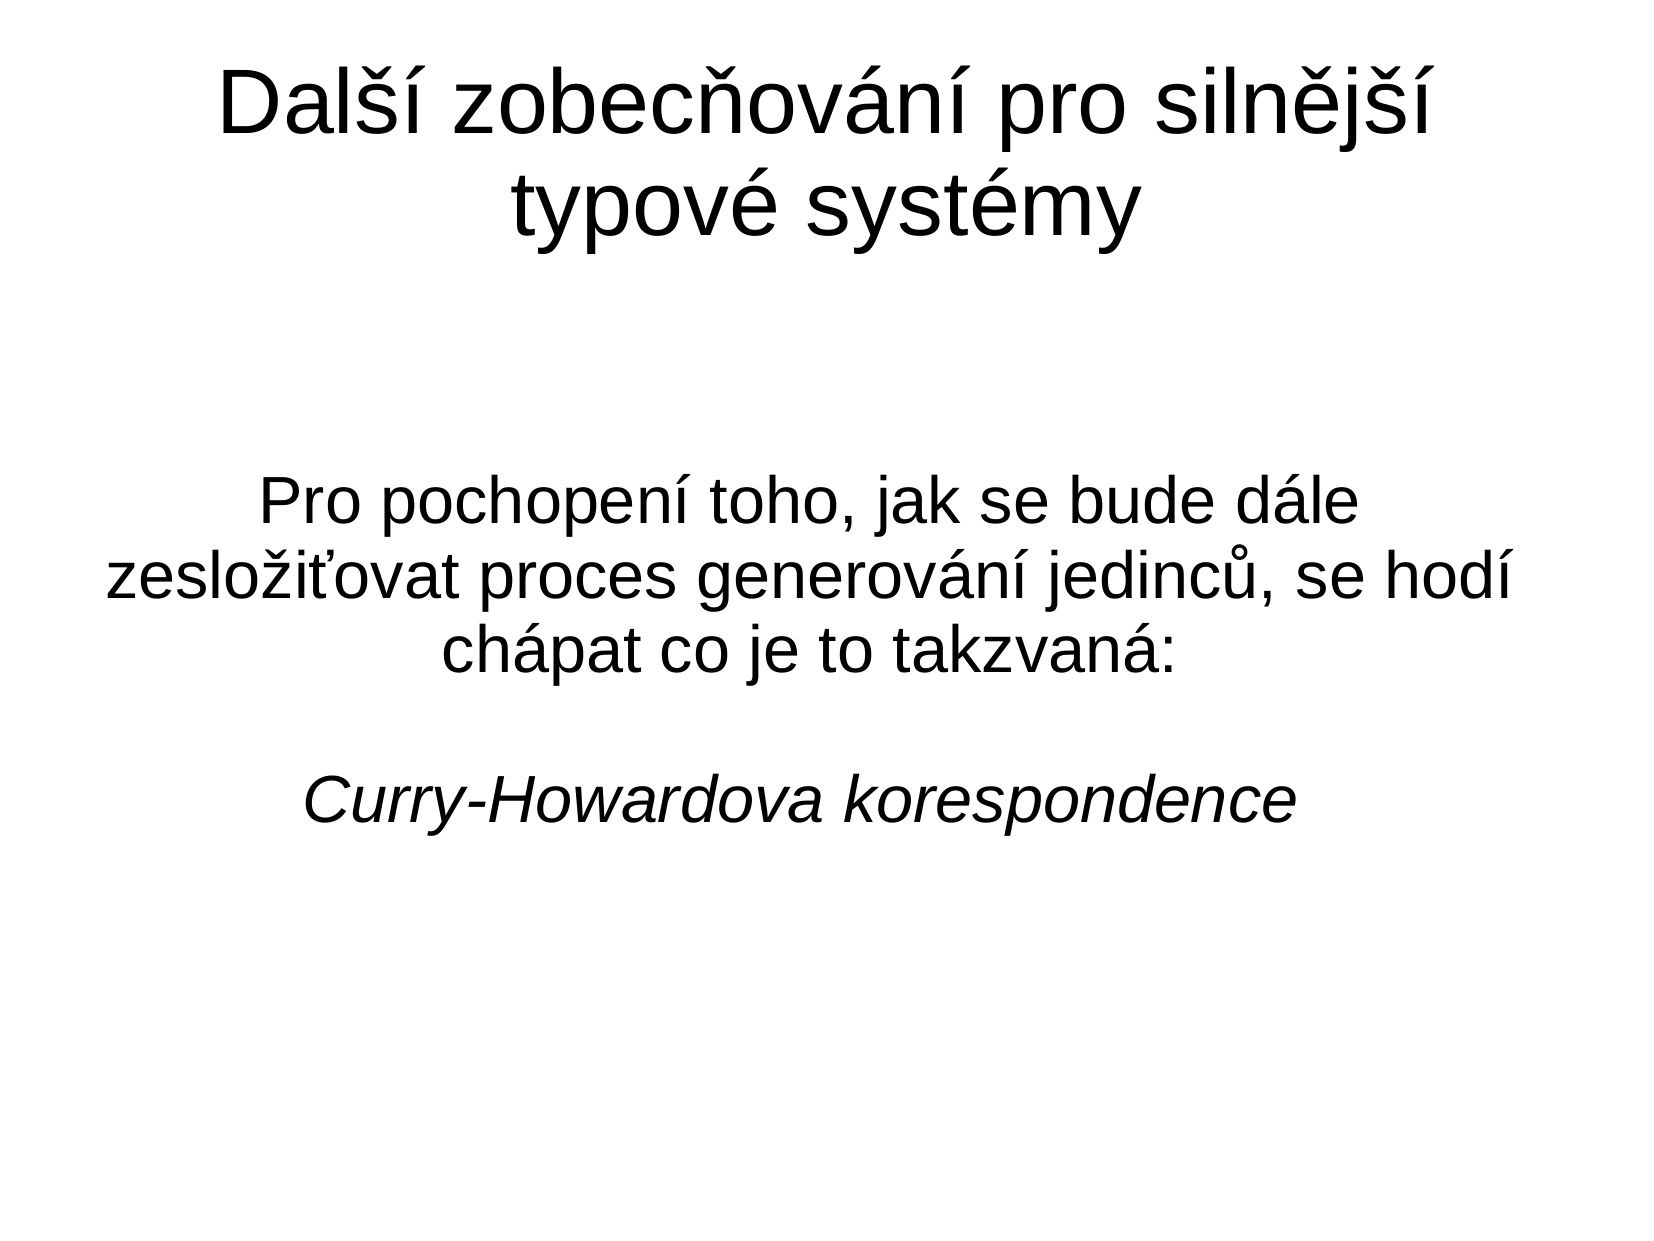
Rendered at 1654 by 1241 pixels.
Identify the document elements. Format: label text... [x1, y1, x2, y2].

title Další zobecňování pro silnější typové systémy [82, 49, 1571, 257]
subtitle Pro pochopení toho, jak se bude dále zesložiťovat proces generování jedinců, se hodí chápat co je to takzvaná: Curry-Howardova korespondence [82, 290, 1538, 1010]
